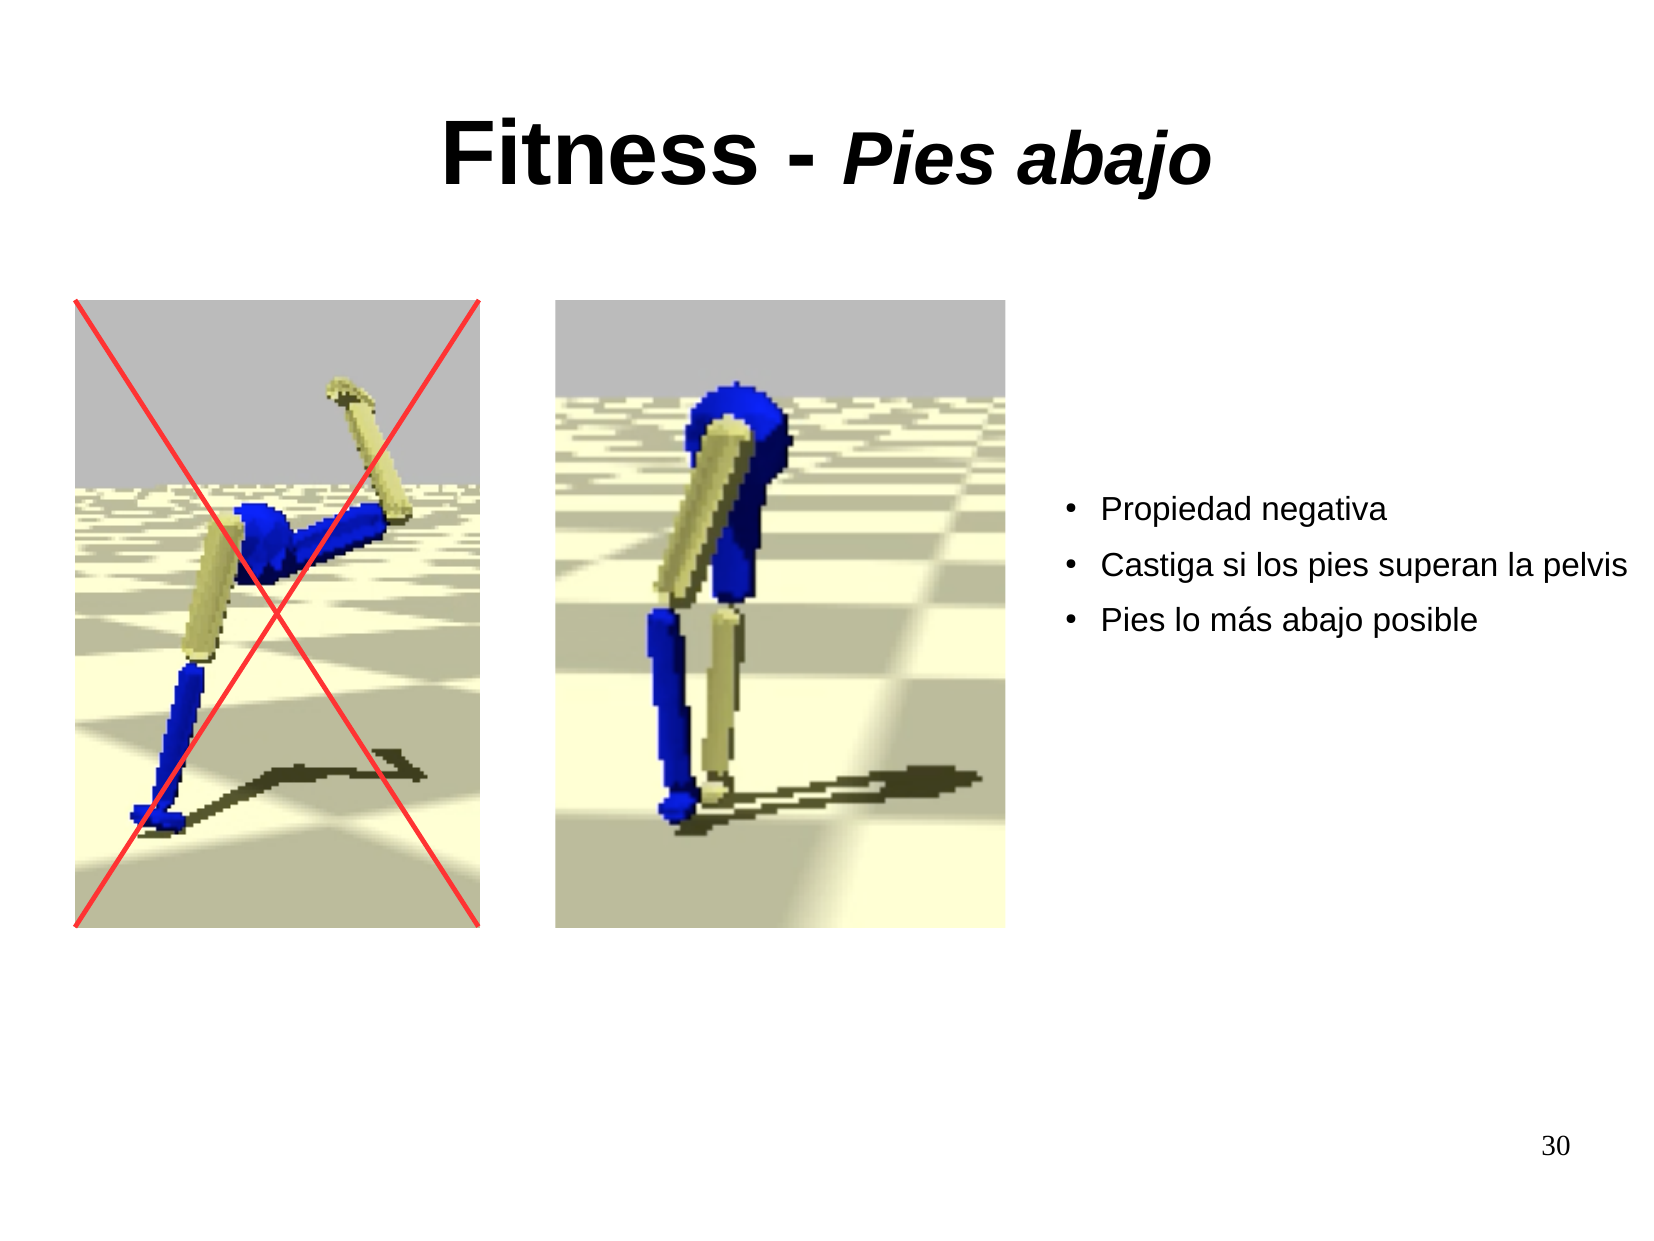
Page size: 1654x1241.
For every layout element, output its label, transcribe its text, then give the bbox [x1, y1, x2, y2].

picture [75, 306, 273, 921]
picture [555, 300, 1006, 928]
text_box Propiedad negativa Castiga si los pies superan la pelvis Pies lo más abajo posible [1050, 465, 1651, 690]
picture [78, 620, 330, 928]
picture [79, 300, 475, 607]
title Fitness - Pies abajo [82, 49, 1571, 257]
picture [281, 305, 480, 690]
text_box [330, 617, 1246, 1006]
